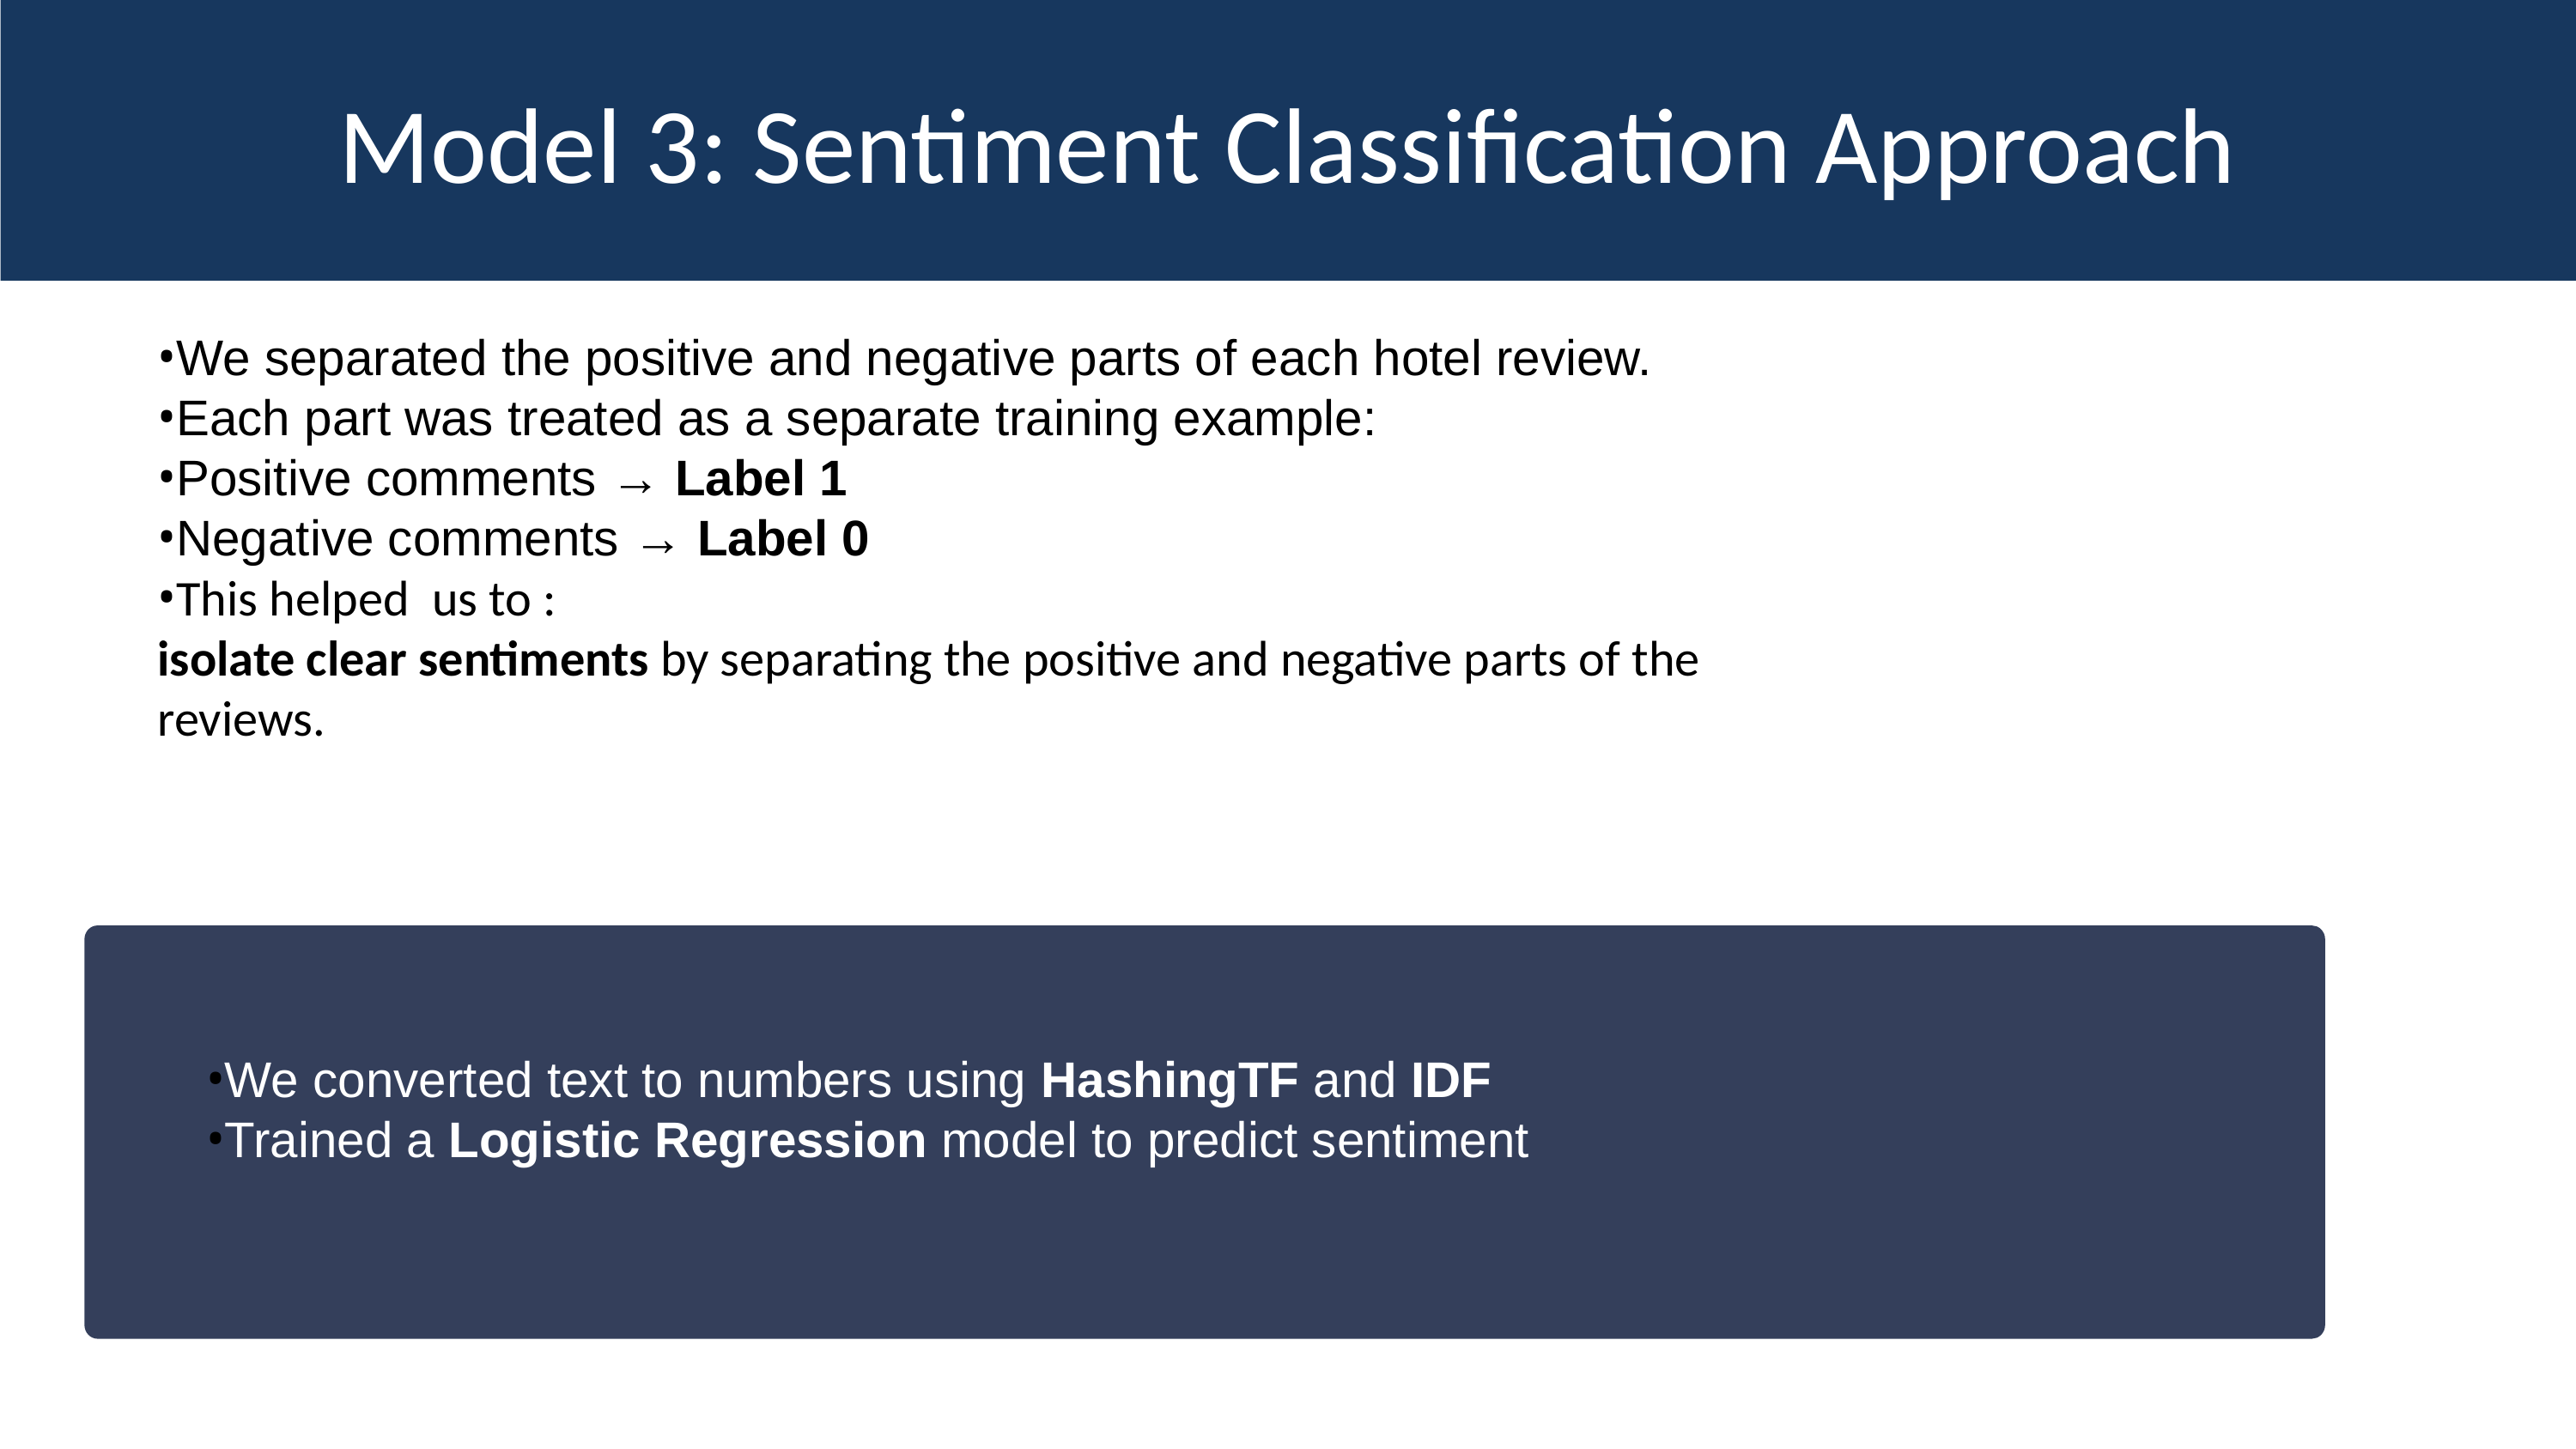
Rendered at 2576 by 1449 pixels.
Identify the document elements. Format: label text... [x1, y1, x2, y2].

text_box We separated the positive and negative parts of each hotel review. Each part was treated as a separate training example: Positive comments → Label 1 Negative comments → Label 0 This helped us to : isolate clear sentiments by separating the positive and negative parts of the reviews. [145, 319, 1798, 812]
text_box [85, 908, 2324, 1337]
text_box Model 3: Sentiment Classification Approach [0, 0, 2576, 281]
text_box We converted text to numbers using HashingTF and IDF Trained a Logistic Regression model to predict sentiment [193, 1041, 2404, 1174]
